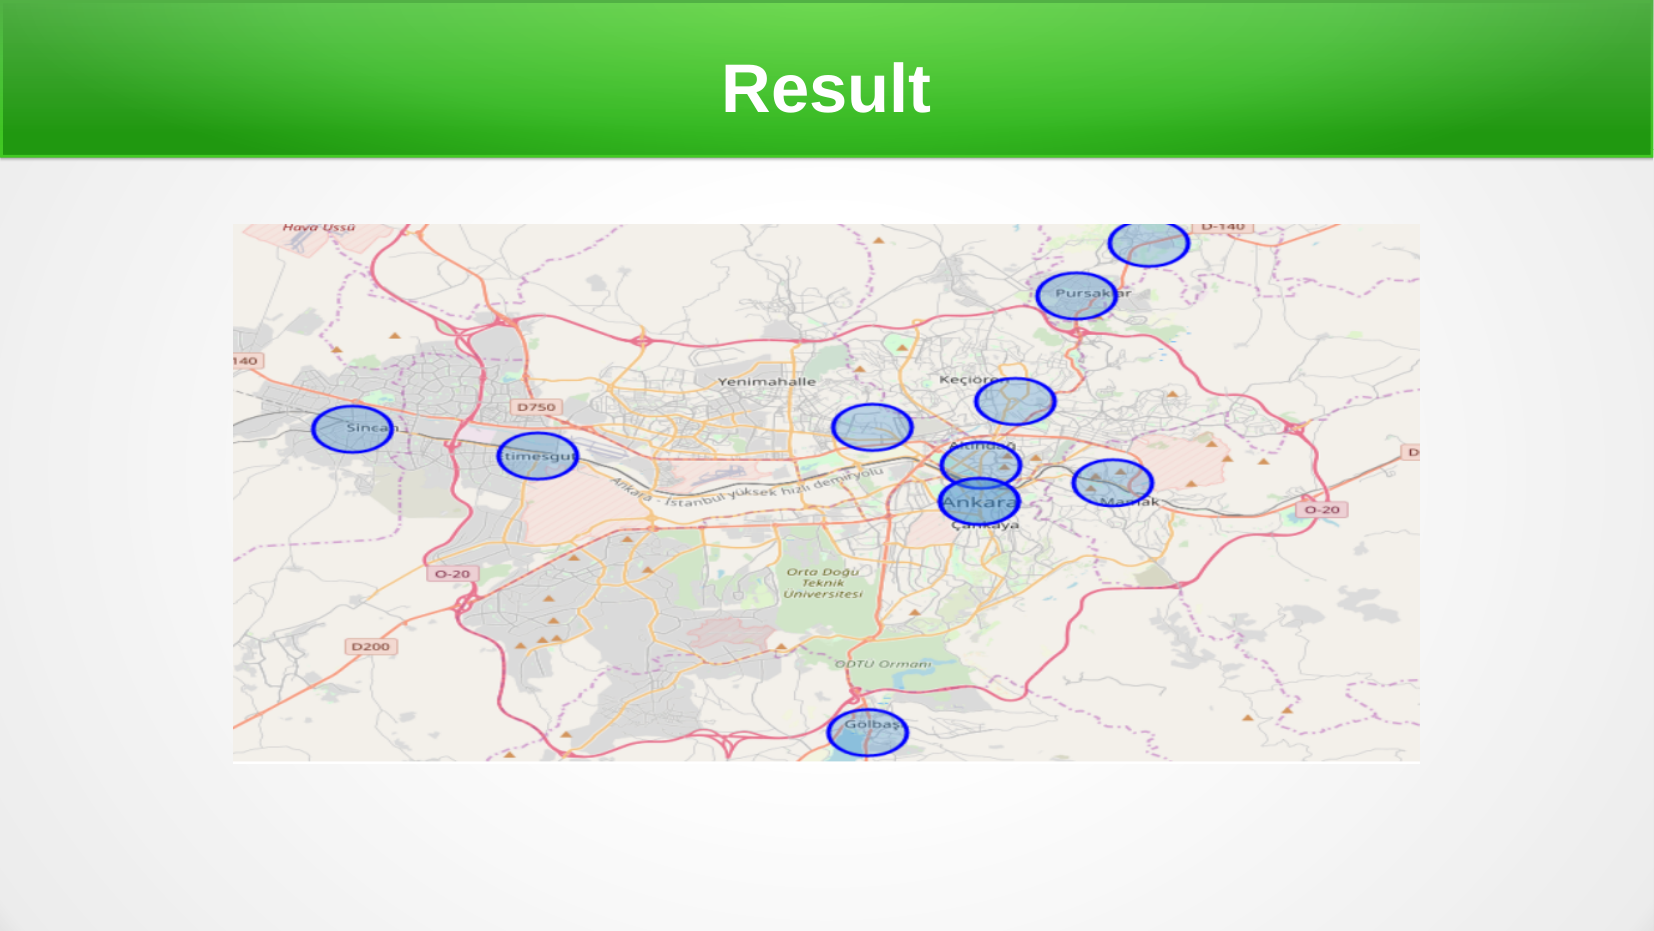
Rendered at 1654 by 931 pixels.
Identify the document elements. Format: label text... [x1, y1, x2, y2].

picture [233, 224, 1420, 764]
title Result [82, 35, 1571, 142]
